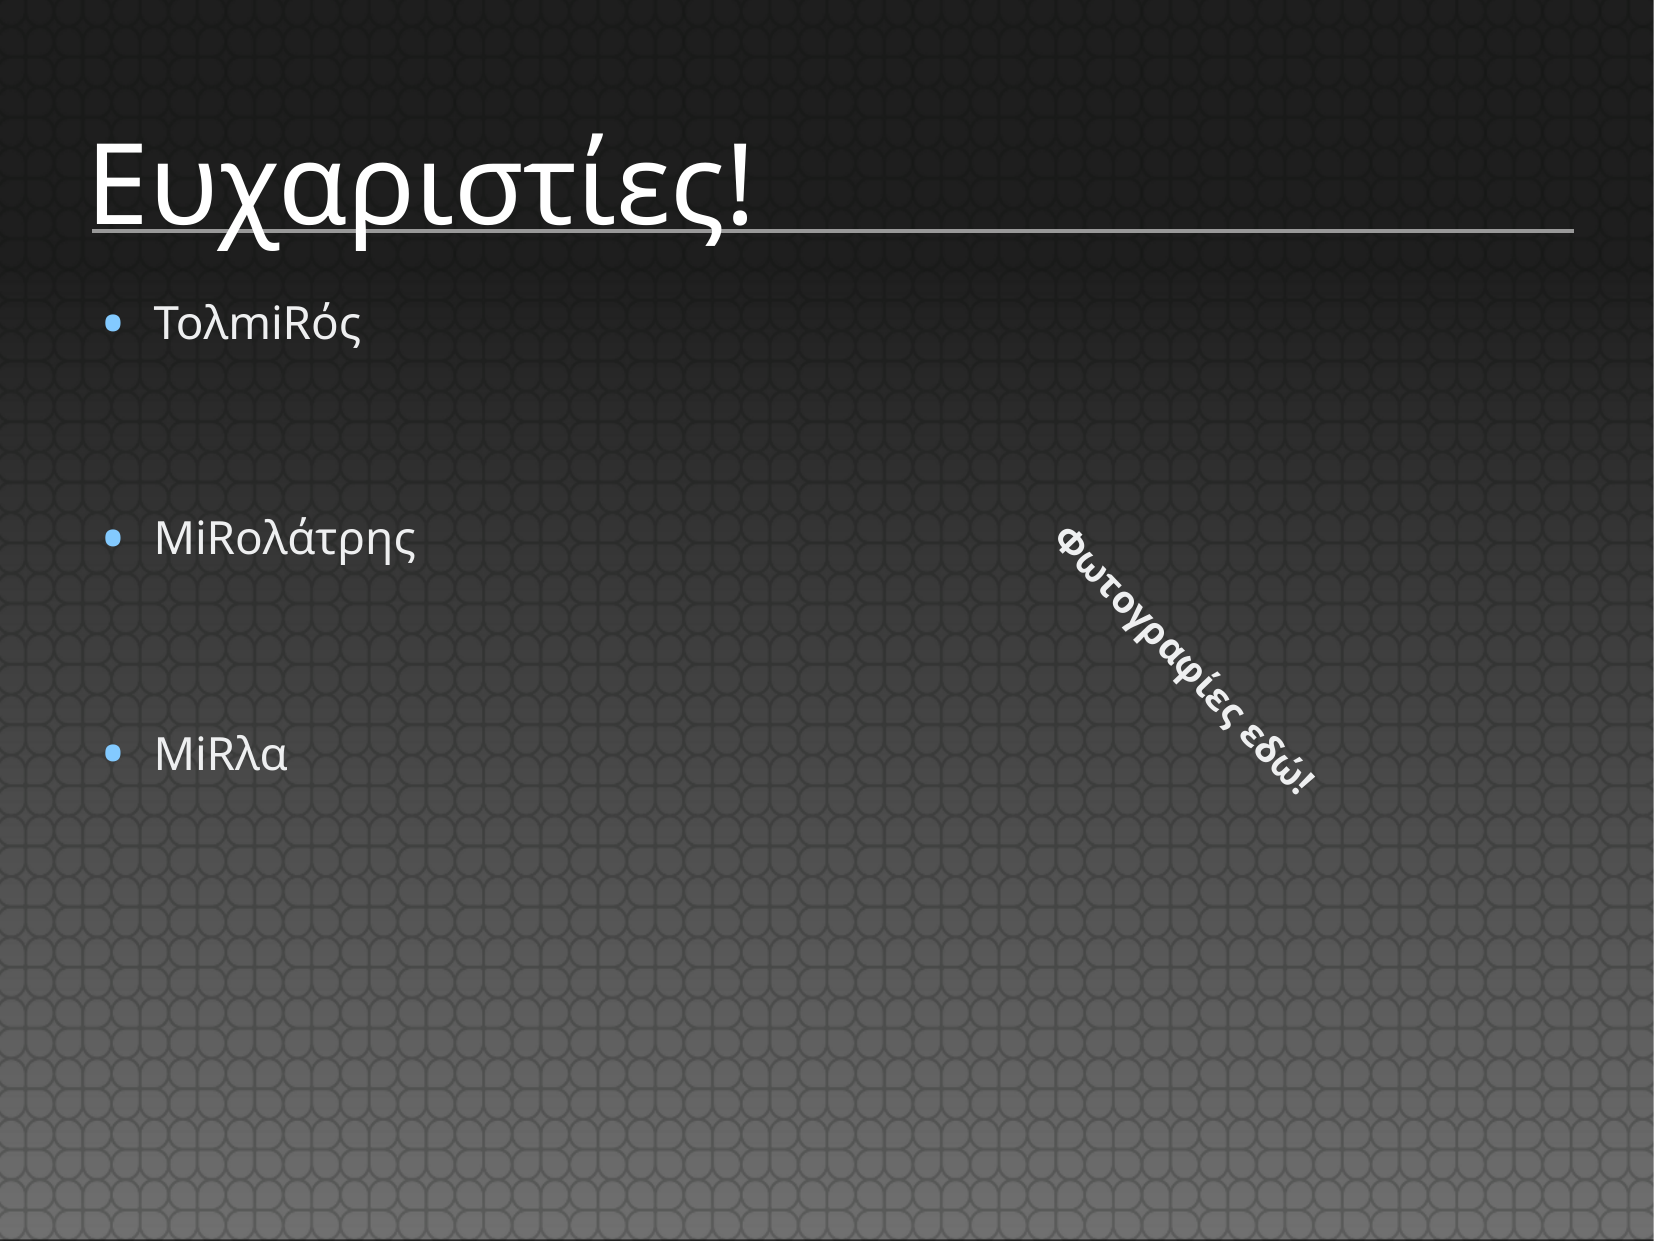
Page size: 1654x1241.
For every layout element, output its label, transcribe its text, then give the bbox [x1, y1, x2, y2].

title Ευχαριστίες! [86, 112, 1576, 249]
picture [0, 0, 1654, 1241]
list ΤολmiRός MiRολάτρης MiRλα [82, 290, 1571, 1010]
text_box Φωτογραφίες εδώ! [894, 353, 1480, 960]
